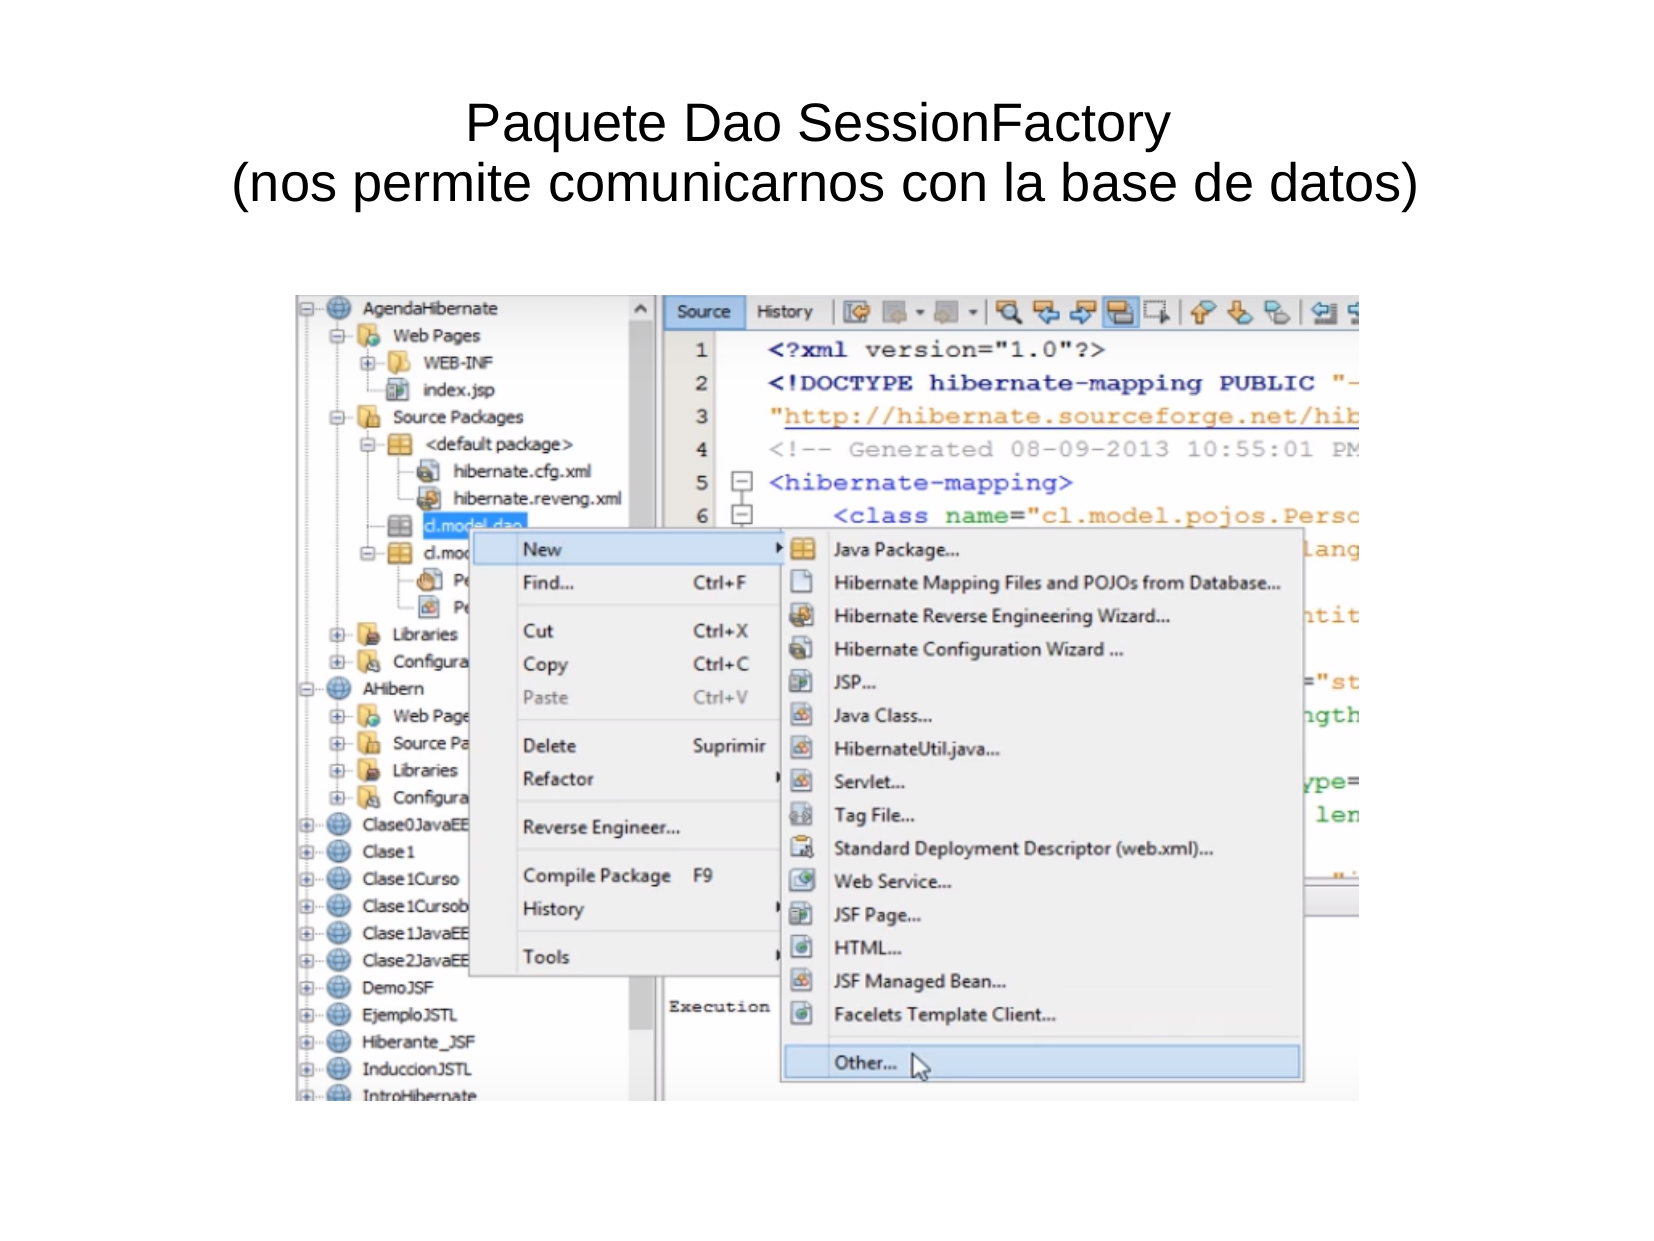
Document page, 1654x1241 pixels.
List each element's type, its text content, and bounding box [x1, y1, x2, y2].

picture [295, 295, 1359, 1101]
title Paquete Dao SessionFactory (nos permite comunicarnos con la base de datos) [82, 49, 1571, 257]
